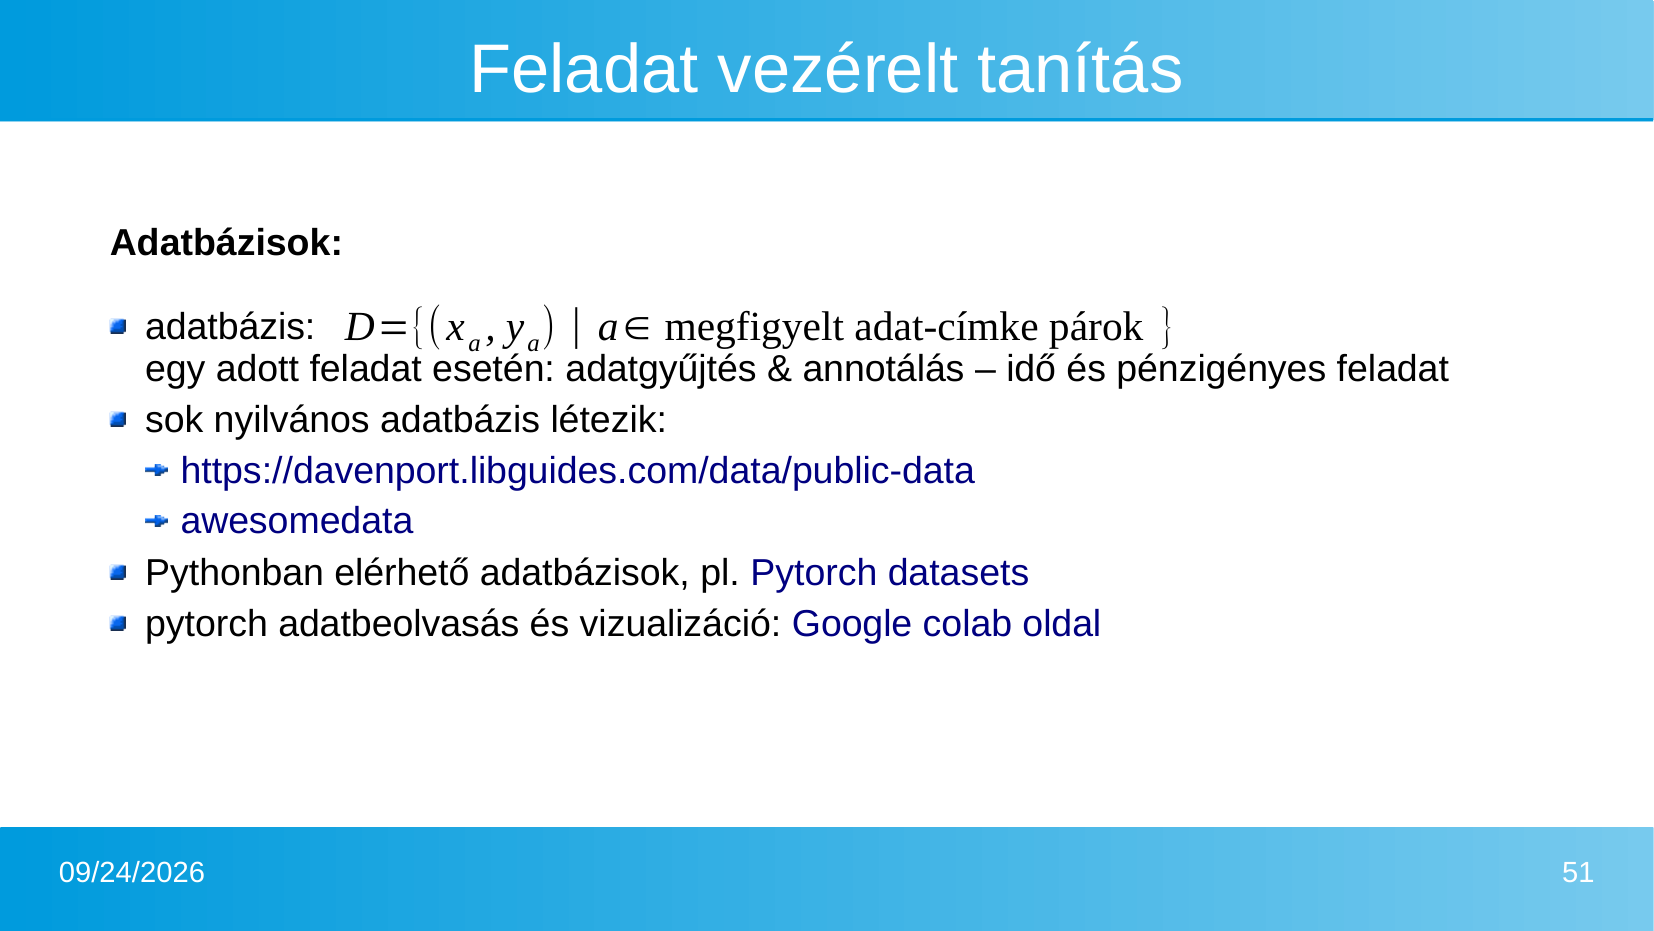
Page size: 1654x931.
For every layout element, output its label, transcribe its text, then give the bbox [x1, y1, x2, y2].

chart [336, 303, 1182, 357]
title Feladat vezérelt tanítás [59, 29, 1595, 108]
text_box Adatbázisok: adatbázis: egy adott feladat esetén: adatgyűjtés & annotálás – idő és pénzigényes feladat sok nyilvános adatbázis létezik: https://davenport.libguides.com/data/public-data awesomedata Pythonban elérhető adatbázisok, pl. Pytorch datasets pytorch adatbeolvasás és vizualizáció: Google colab oldal [94, 213, 1581, 705]
